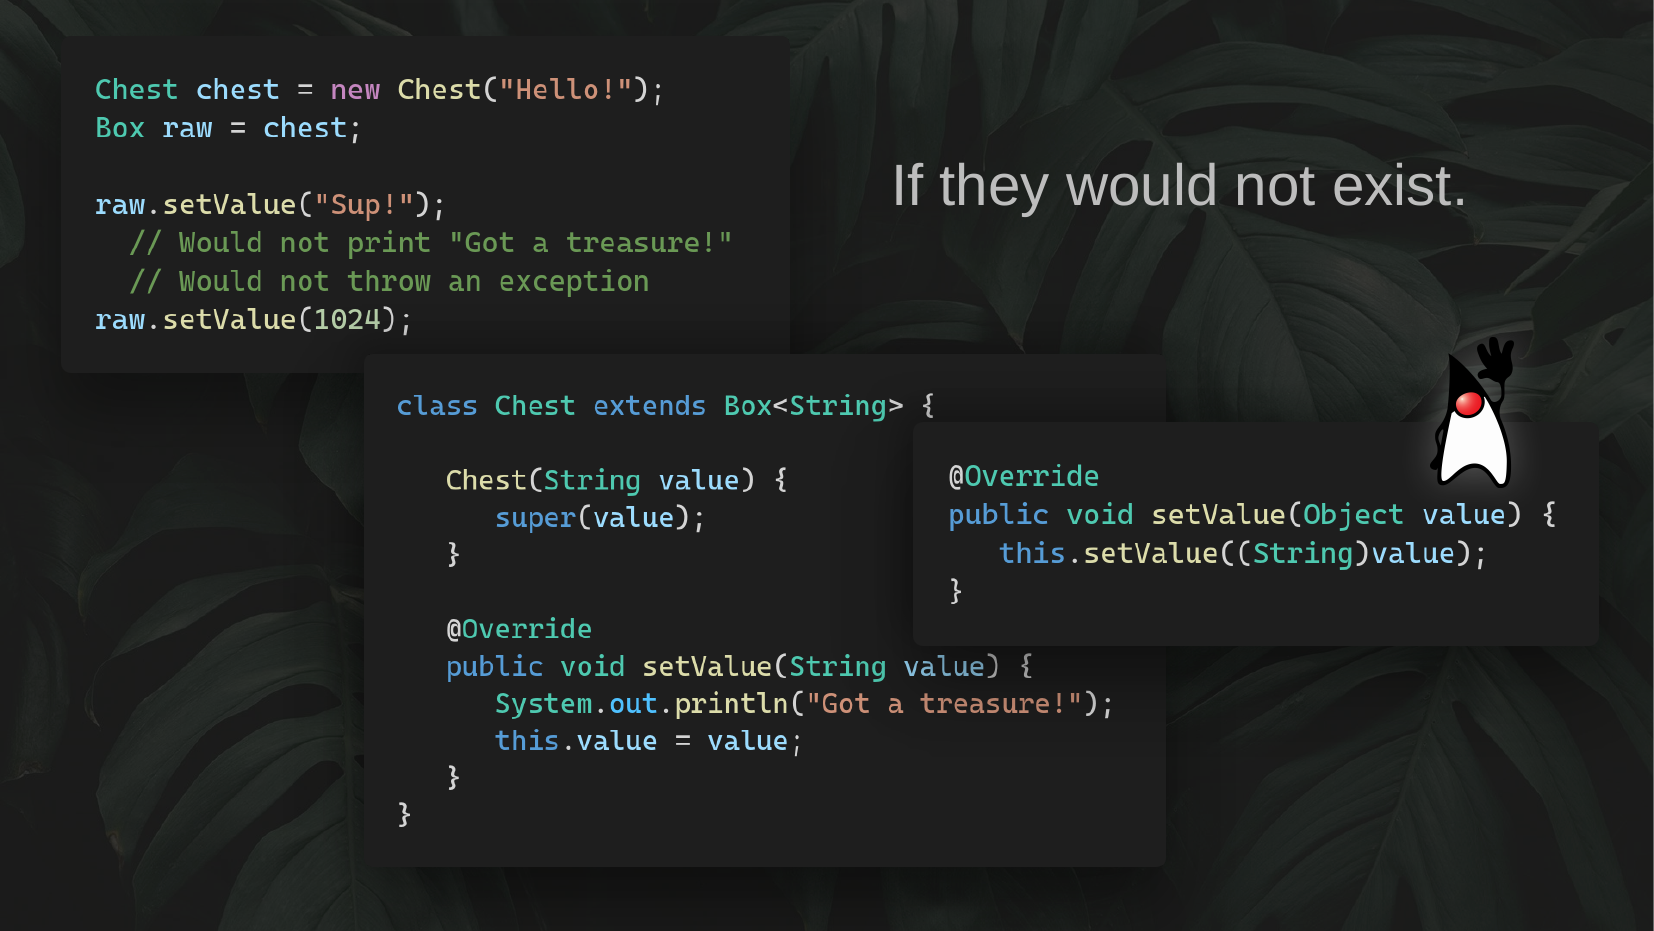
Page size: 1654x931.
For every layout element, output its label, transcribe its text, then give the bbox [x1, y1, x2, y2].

picture [0, 0, 1654, 931]
text_box If they would not exist. [876, 145, 1485, 226]
